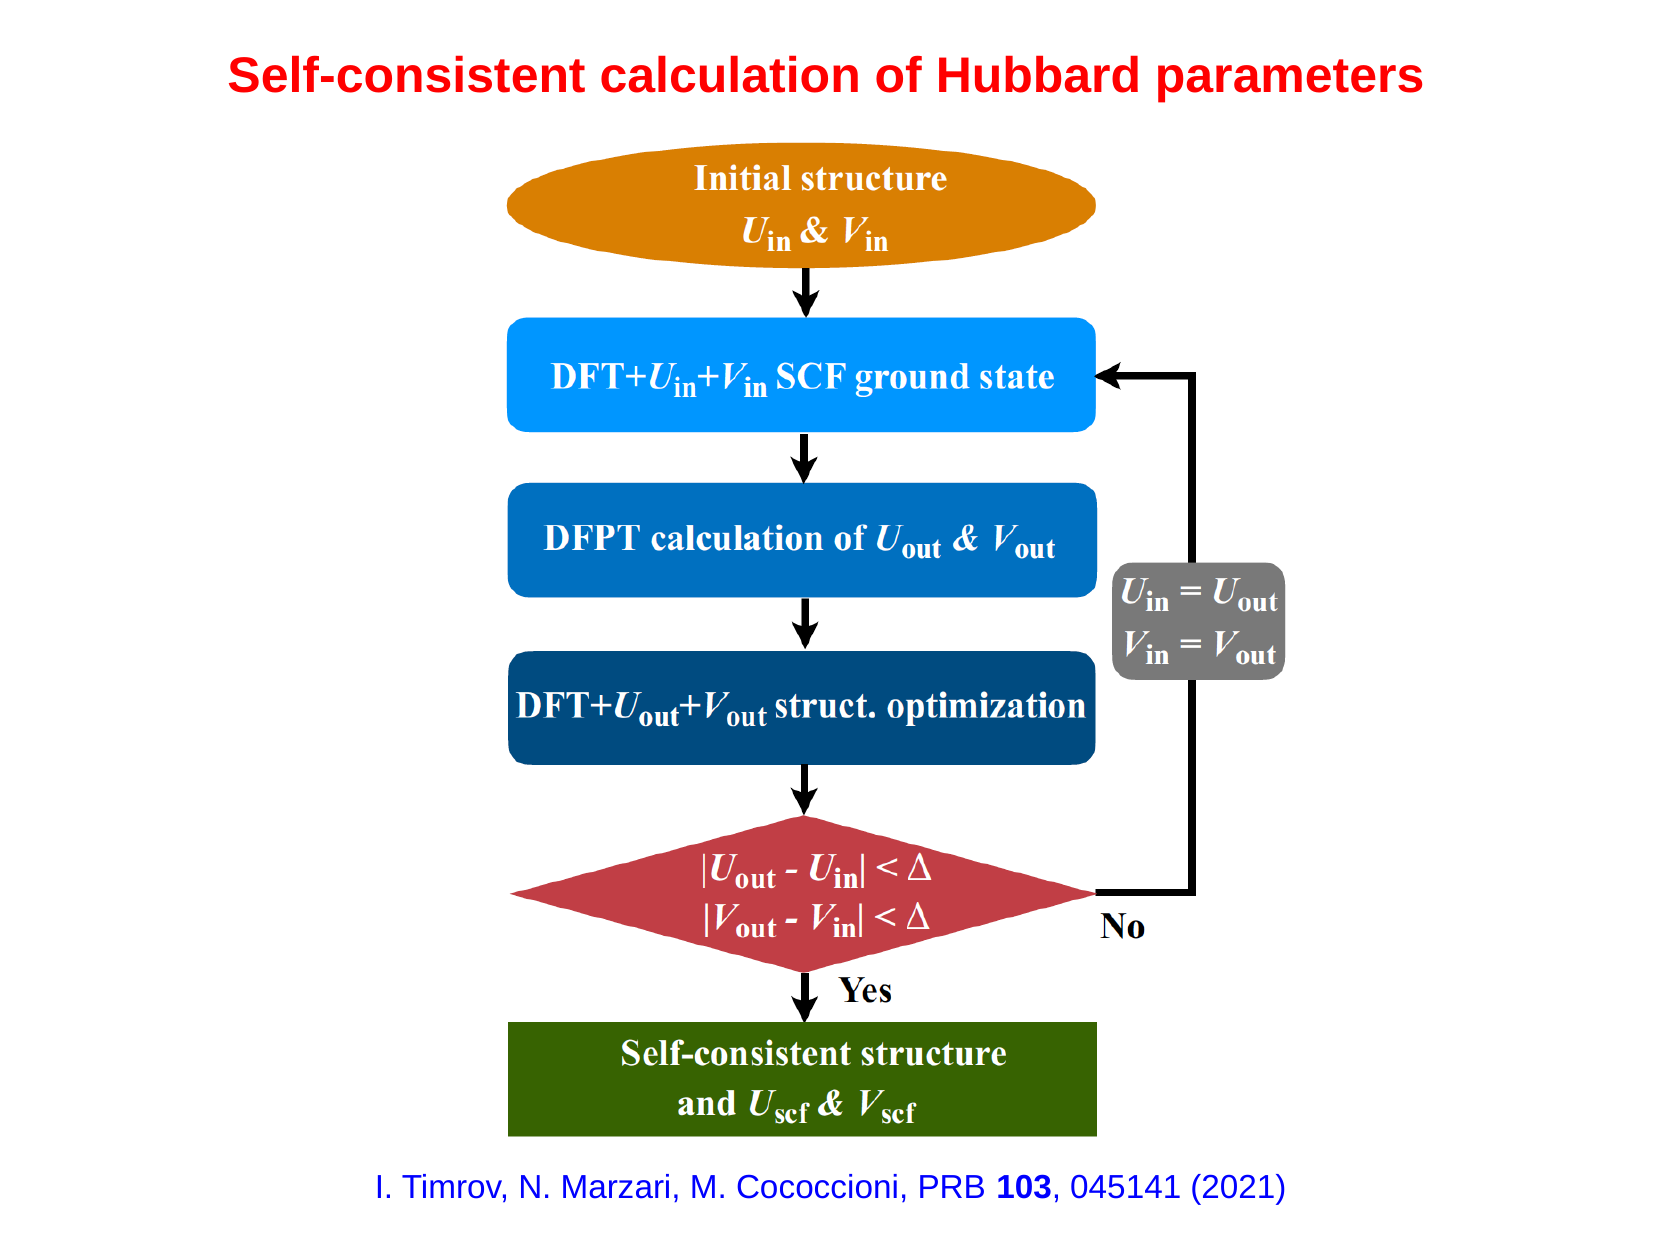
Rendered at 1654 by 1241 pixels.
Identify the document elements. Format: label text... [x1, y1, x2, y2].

picture [450, 115, 1291, 1156]
title Self-consistent calculation of Hubbard parameters [82, 30, 1571, 116]
text_box I. Timrov, N. Marzari, M. Cococcioni, PRB 103, 045141 (2021) [360, 1161, 1312, 1216]
